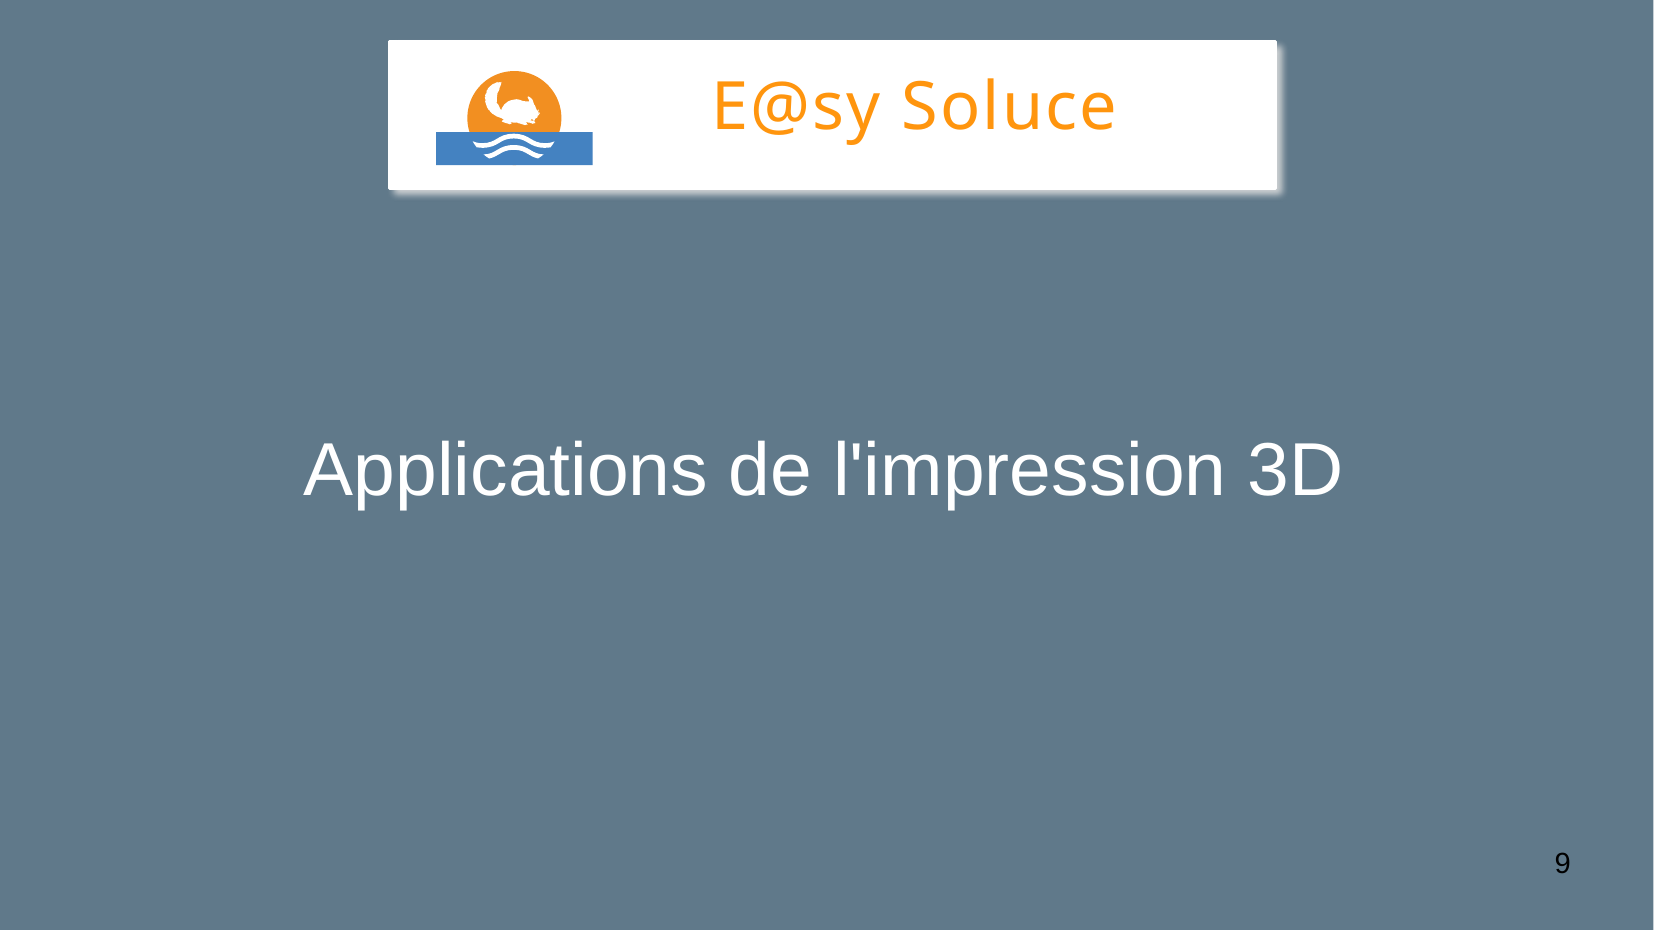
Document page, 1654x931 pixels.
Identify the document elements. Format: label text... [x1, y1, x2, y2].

text_box Applications de l'impression 3D [288, 336, 1365, 520]
